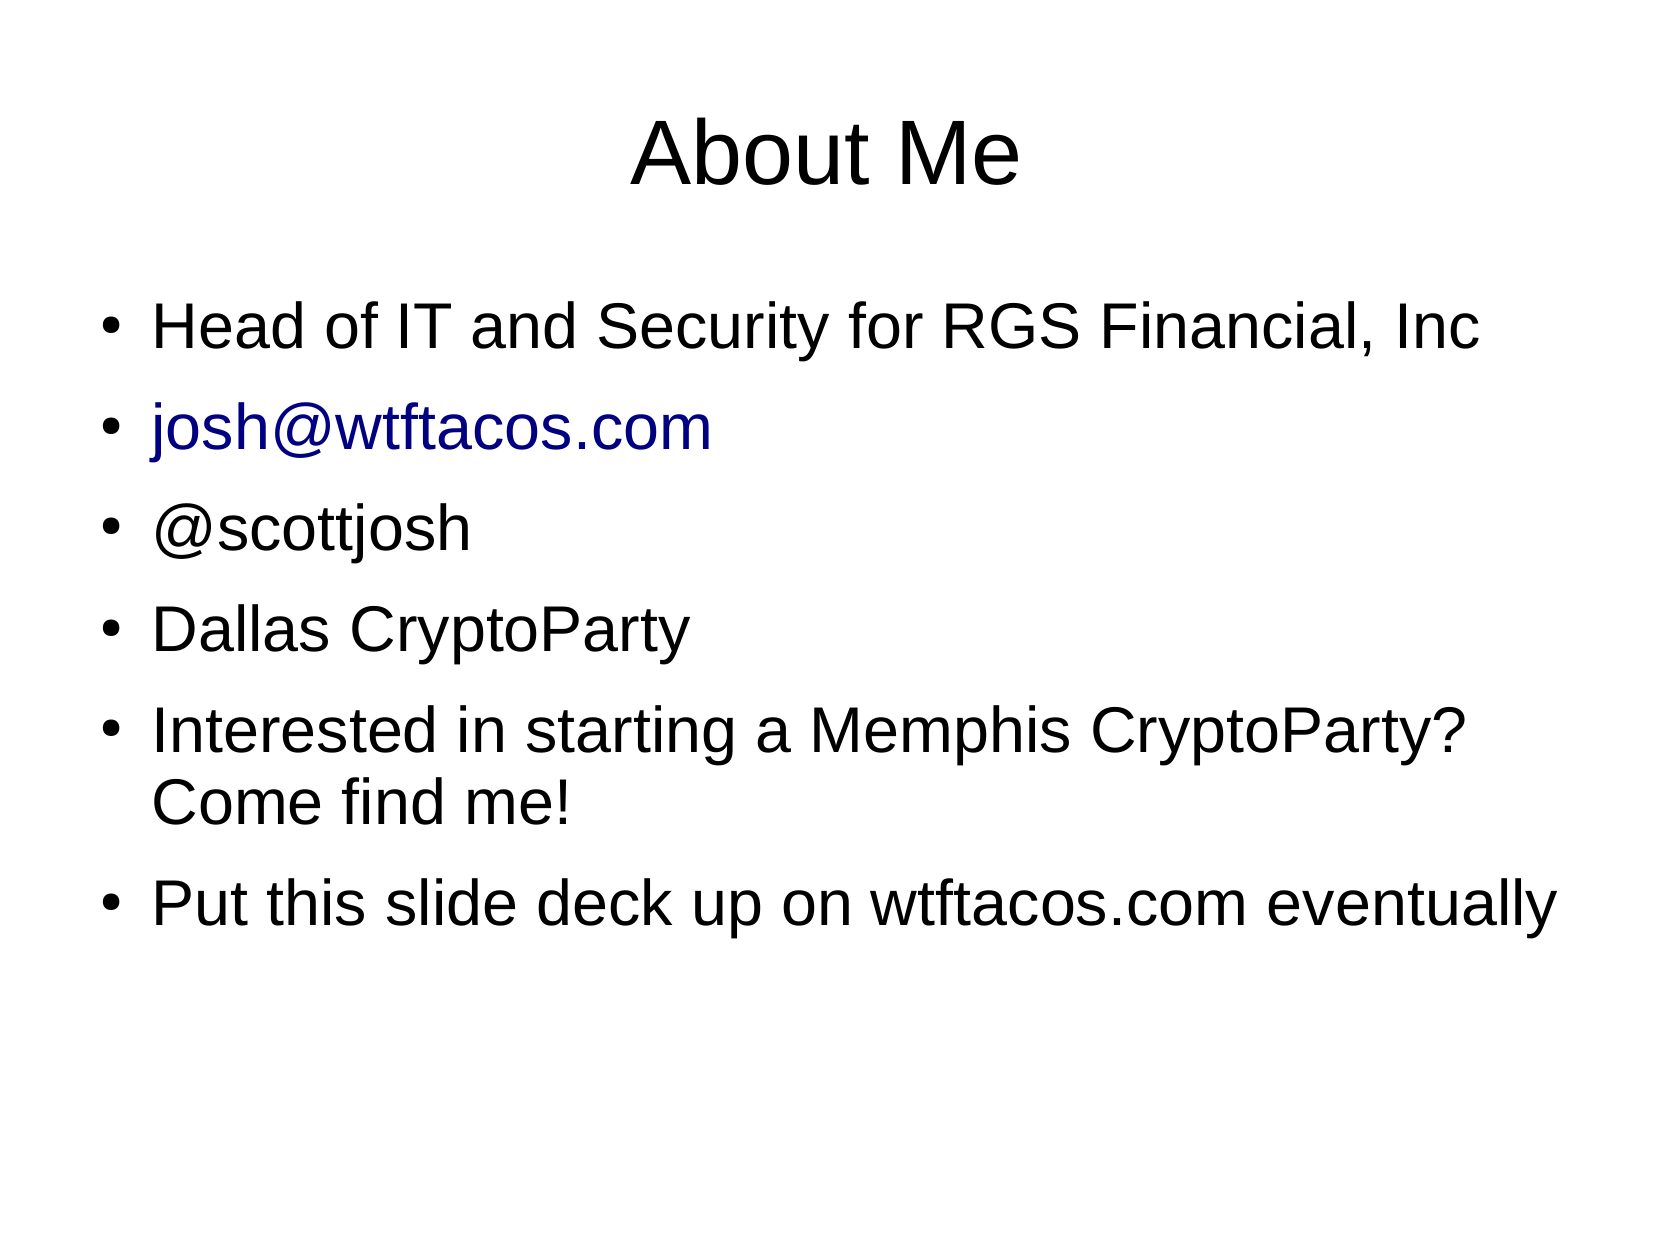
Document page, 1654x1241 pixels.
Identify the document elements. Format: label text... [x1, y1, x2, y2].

title About Me [82, 49, 1571, 257]
list Head of IT and Security for RGS Financial, Inc josh@wtftacos.com @scottjosh Dallas CryptoParty Interested in starting a Memphis CryptoParty? Come find me! Put this slide deck up on wtftacos.com eventually [82, 290, 1571, 1010]
